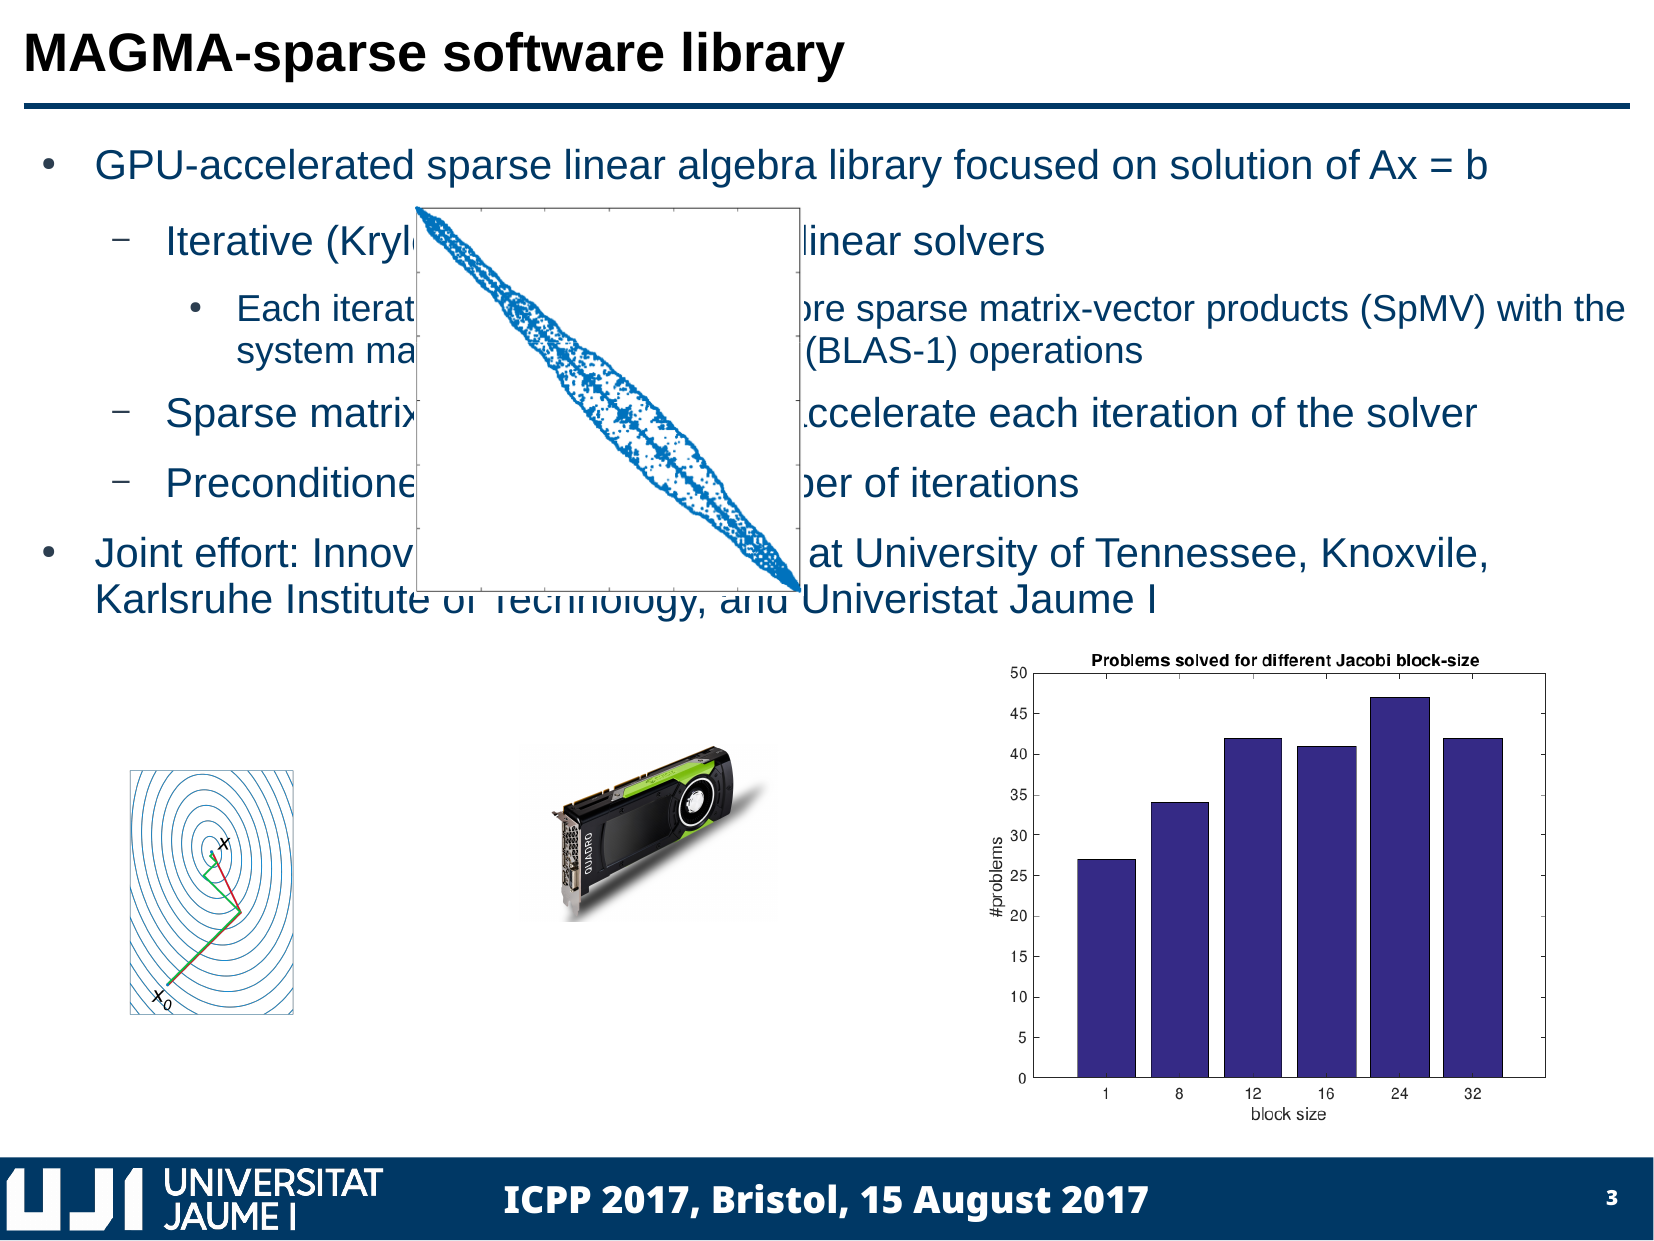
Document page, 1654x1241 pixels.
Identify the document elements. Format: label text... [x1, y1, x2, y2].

picture [519, 744, 778, 922]
picture [0, 1158, 390, 1241]
picture [947, 637, 1607, 1130]
picture [414, 204, 804, 596]
title MAGMA-sparse software library [23, 0, 1630, 107]
picture [127, 767, 296, 1017]
list GPU-accelerated sparse linear algebra library focused on solution of Ax = b Iterative (Krylov-subspace based) linear solvers Each iteration consist of one or more sparse matrix-vector products (SpMV) with the system matrix, and several vector (BLAS-1) operations Sparse matrix formats & SpMV – accelerate each iteration of the solver Preconditioners – reduce the number of iterations Joint effort: Innovative Computing Lab at University of Tennessee, Knoxvile, Karlsruhe Institute of Technology, and Univeristat Jaume I [23, 141, 1630, 1134]
